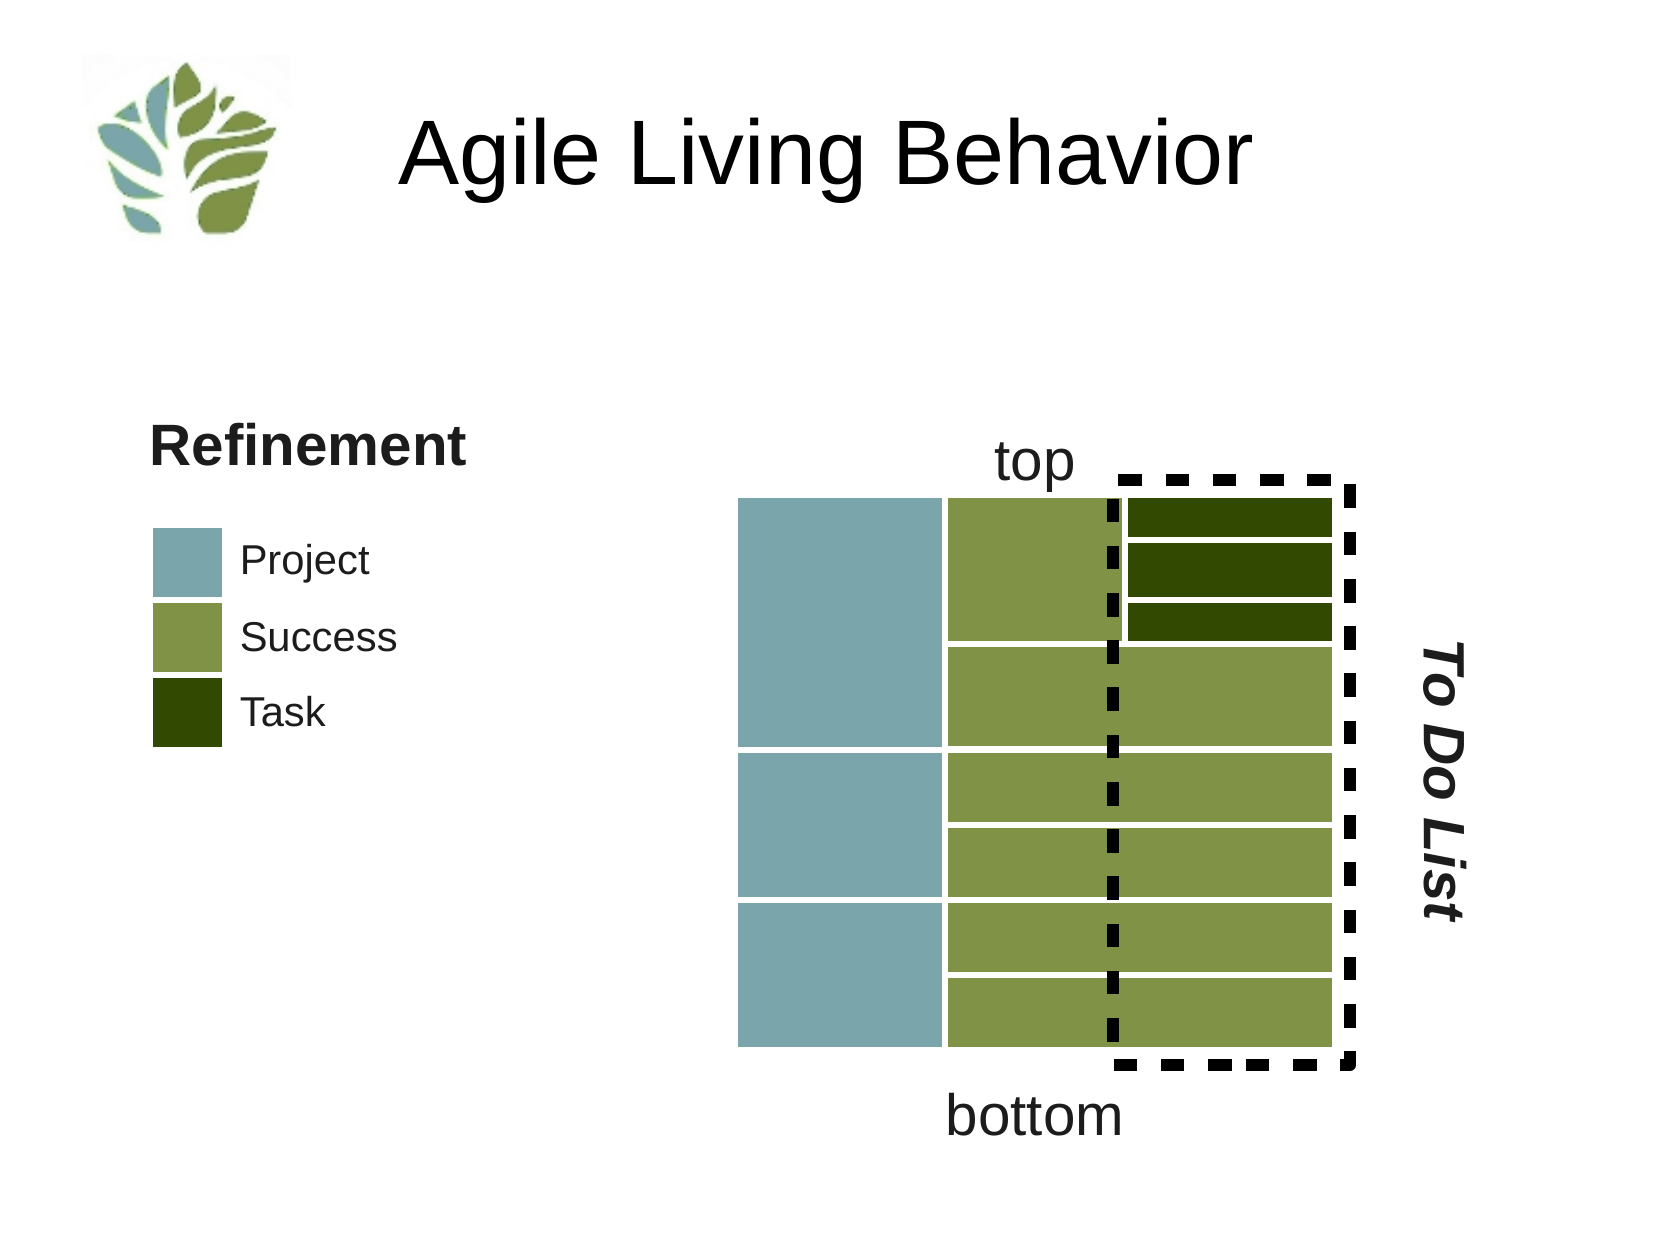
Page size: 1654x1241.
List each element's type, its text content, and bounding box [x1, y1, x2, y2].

text_box Project [225, 529, 511, 592]
picture [82, 49, 291, 258]
text_box Refinement [135, 405, 496, 487]
text_box Success [225, 605, 511, 668]
title Agile Living Behavior [291, 49, 1571, 257]
text_box Task [225, 680, 511, 743]
text_box bottom [750, 1075, 1321, 1156]
text_box top [750, 420, 1321, 495]
text_box [735, 495, 1336, 1051]
text_box To Do List [1402, 495, 1486, 1066]
text_box [150, 525, 226, 751]
